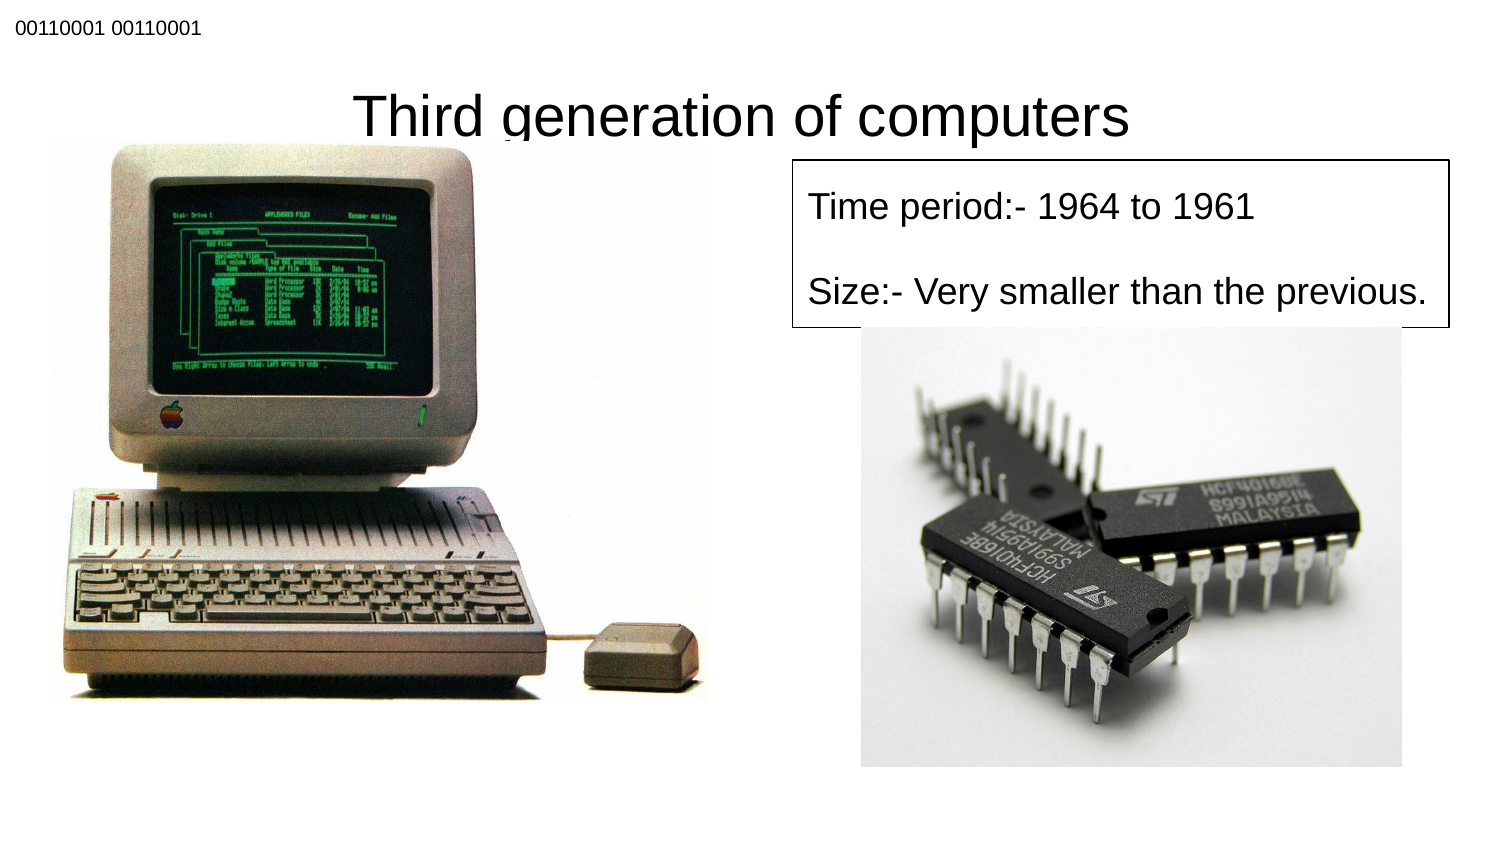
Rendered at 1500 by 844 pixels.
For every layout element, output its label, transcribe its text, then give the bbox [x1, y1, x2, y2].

picture [861, 327, 1402, 767]
list Time period:- 1964 to 1961 Size:- Very smaller than the previous. [792, 160, 1449, 328]
picture [51, 141, 708, 703]
title Third generation of computers [51, 66, 1449, 161]
text_box 00110001 00110001 [0, 0, 244, 67]
